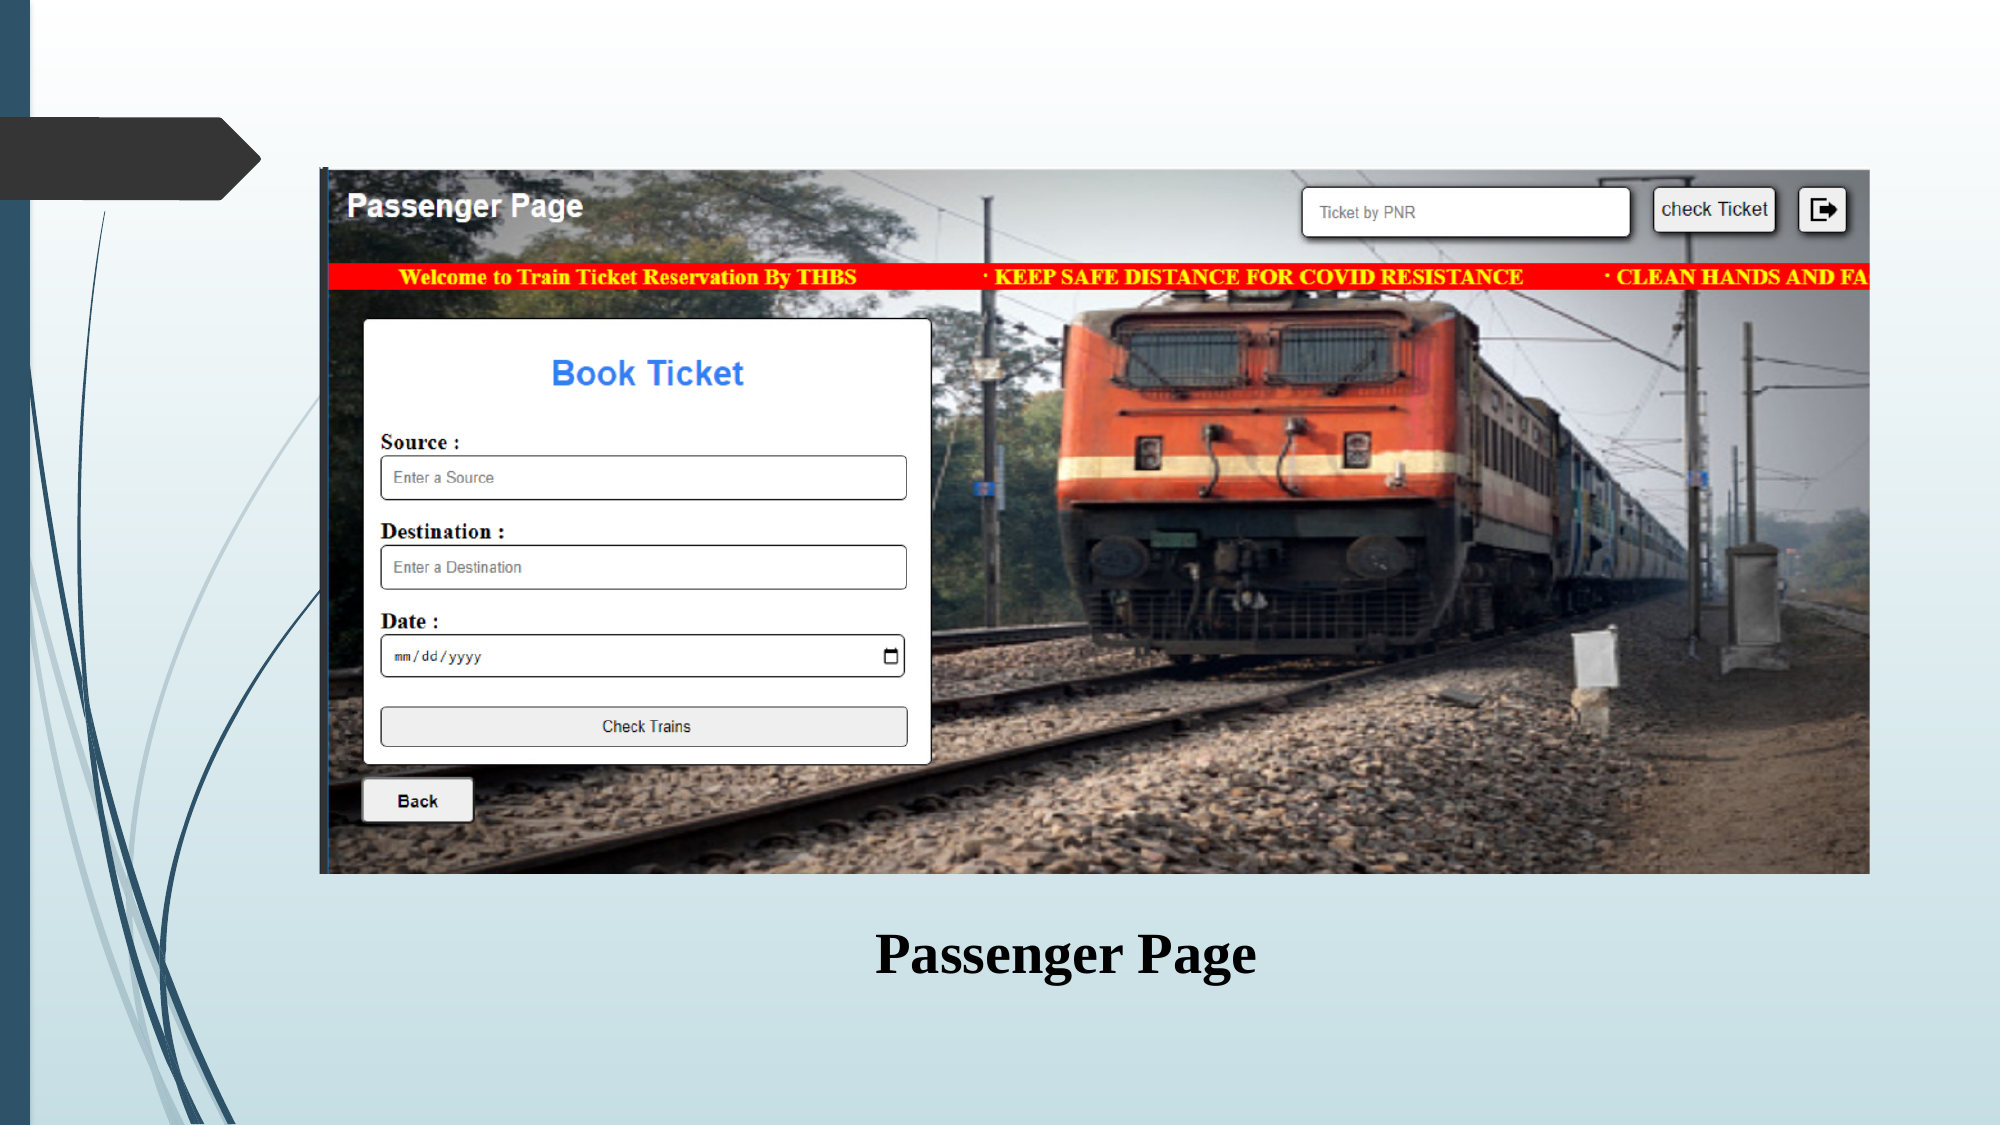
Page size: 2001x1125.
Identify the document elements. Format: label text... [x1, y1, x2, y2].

title Passenger Page [319, 899, 1730, 987]
picture [319, 167, 1870, 874]
